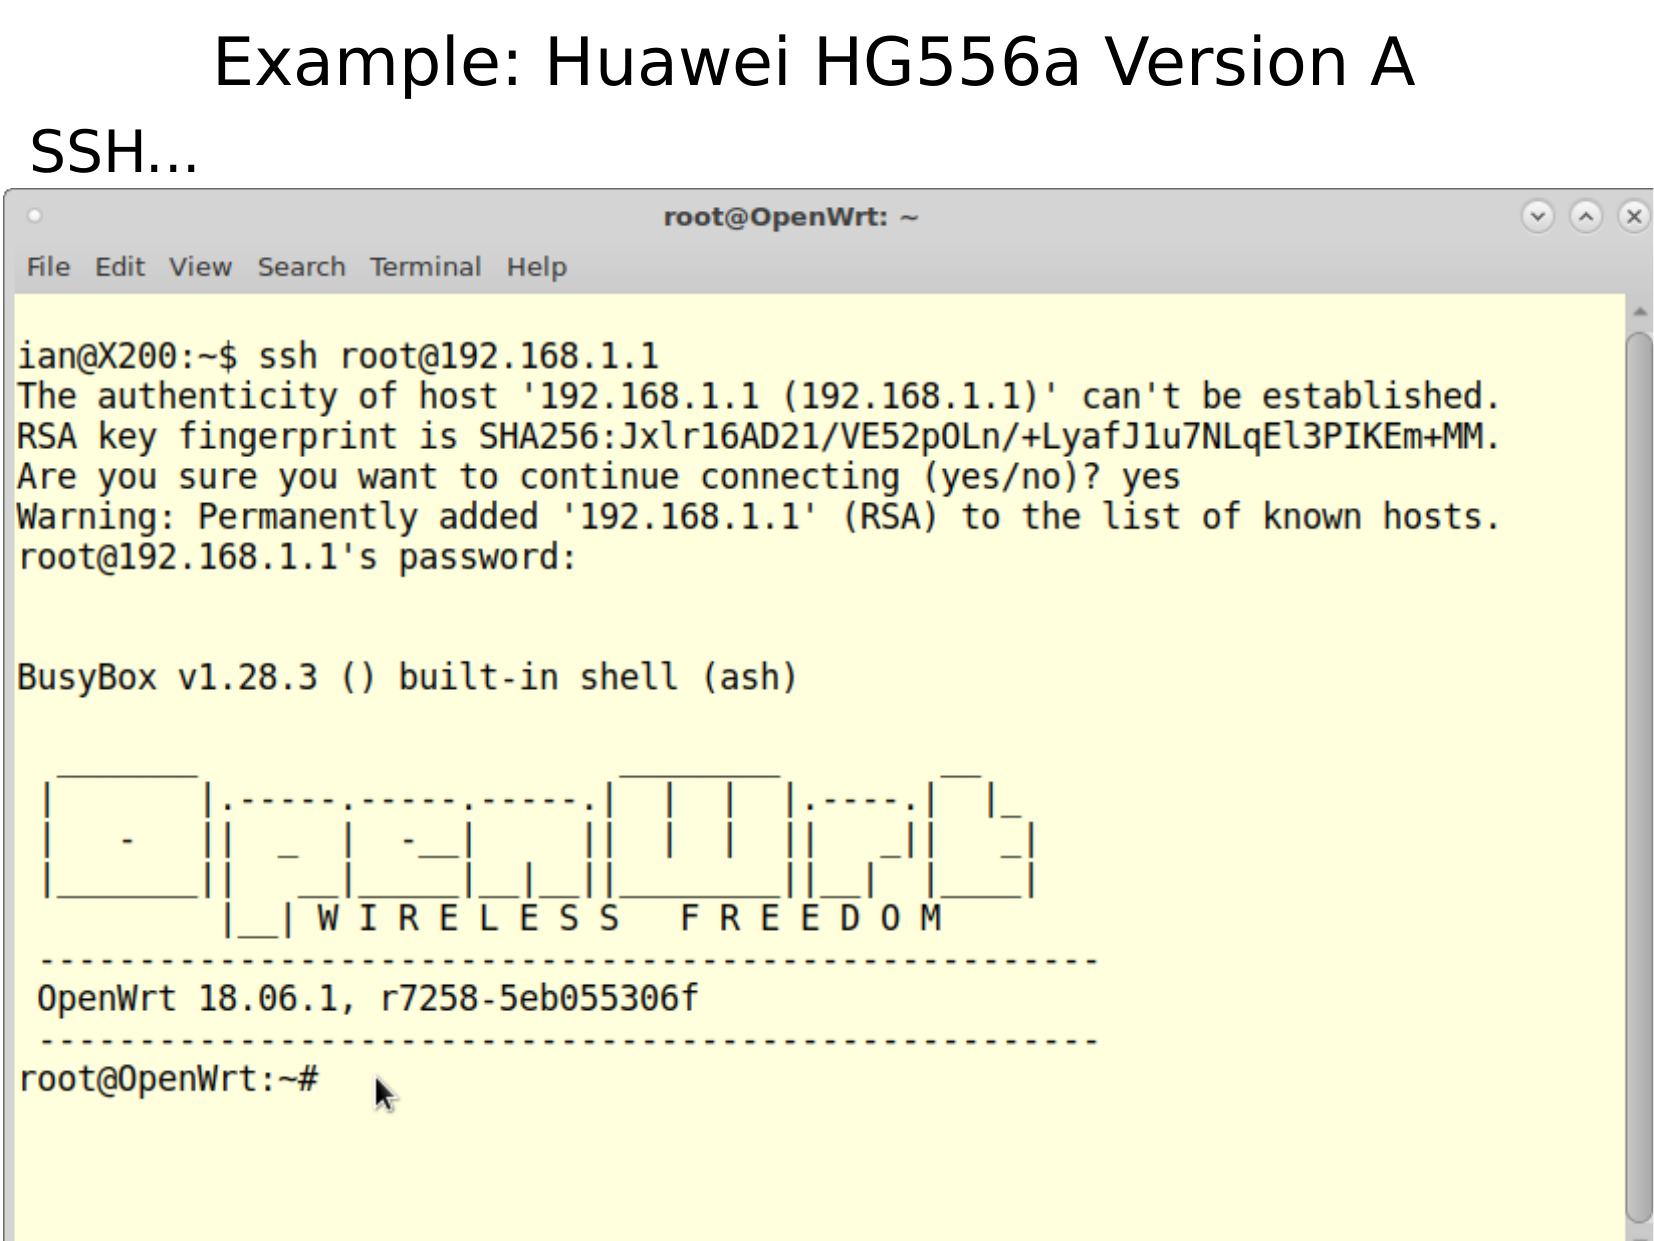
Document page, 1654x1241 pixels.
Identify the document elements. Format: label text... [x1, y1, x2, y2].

picture [3, 188, 1654, 1241]
title Example: Huawei HG556a Version A [70, 23, 1560, 102]
text_box SSH... [14, 111, 1645, 188]
